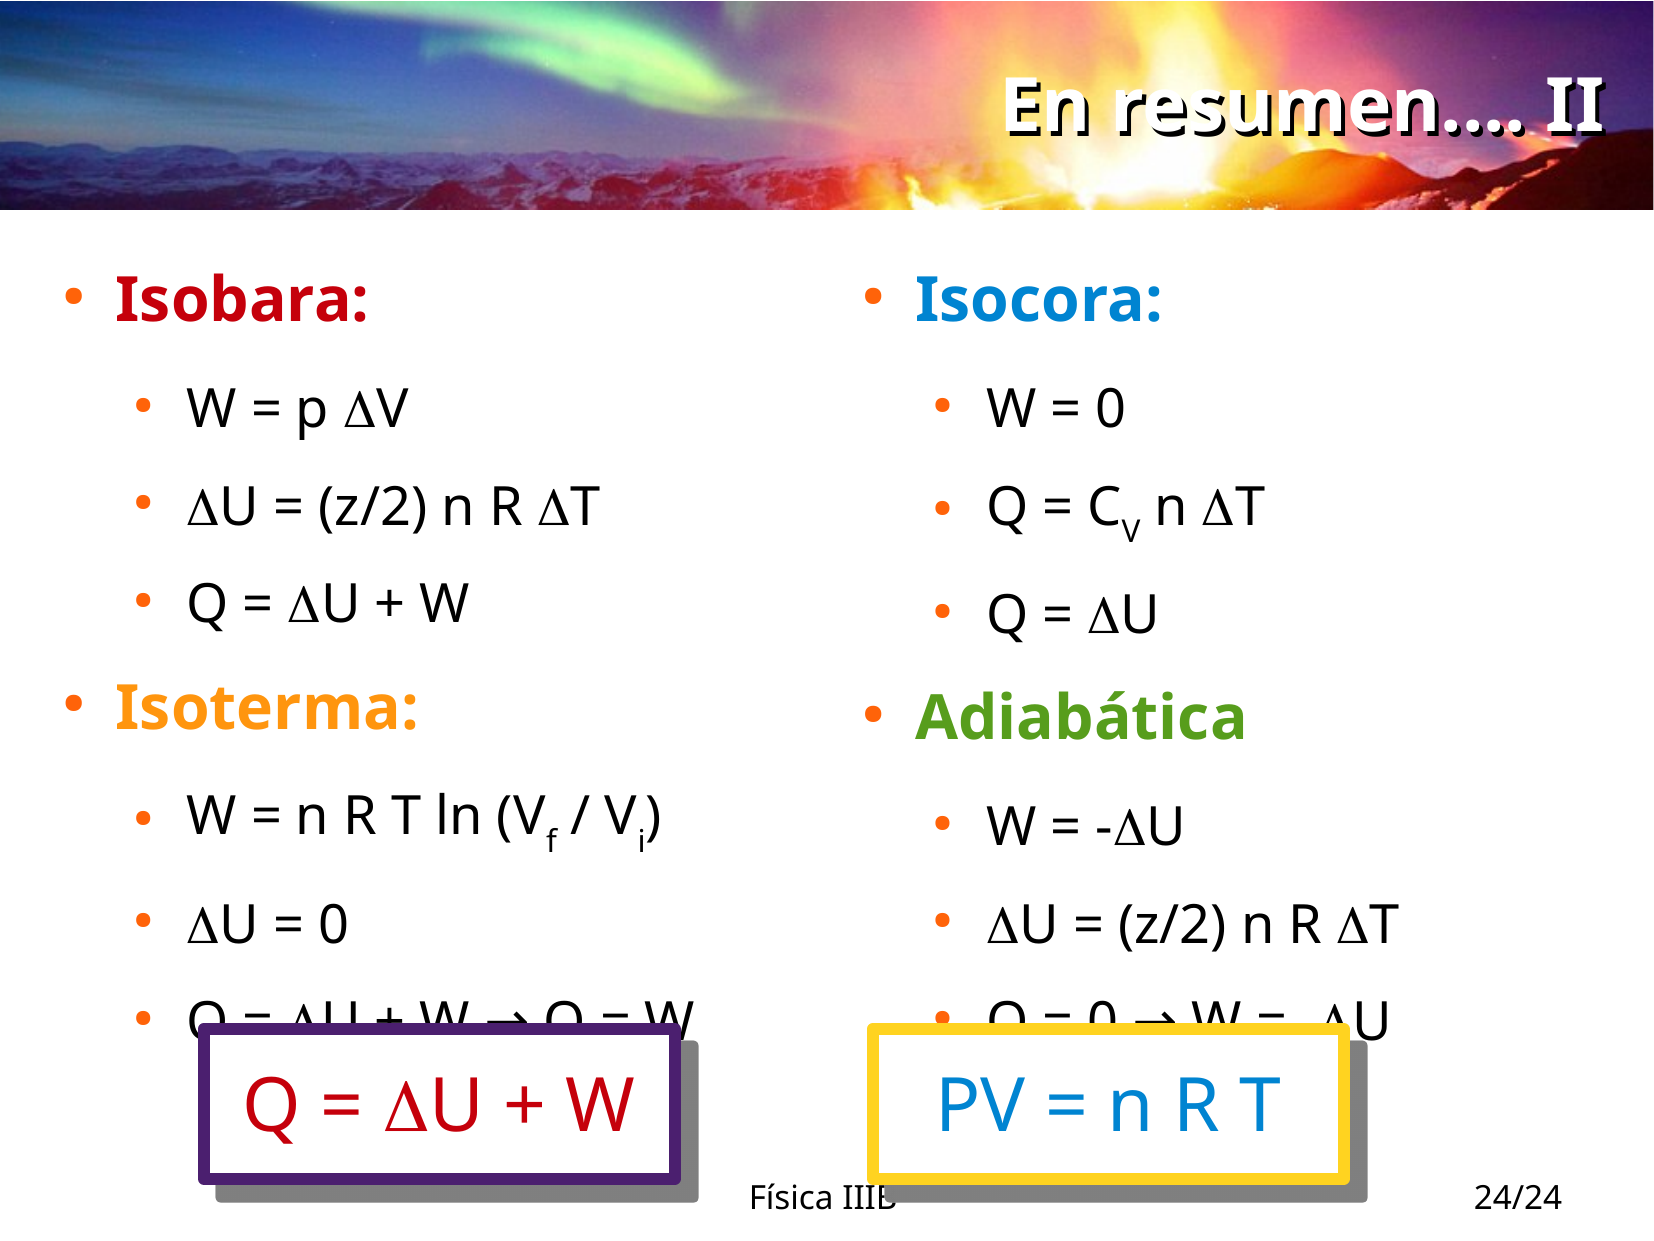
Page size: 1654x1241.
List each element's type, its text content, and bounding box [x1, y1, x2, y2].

list Isocora: W = 0 Q = CV n DT Q = DU Adiabática W = -DU DU = (z/2) n R DT Q = 0 → W = -DU [844, 255, 1606, 1156]
title En resumen.... II [45, 15, 1606, 191]
picture [0, 1, 1654, 210]
text_box PV = n R T [872, 1028, 1344, 1179]
list Isobara: W = p DV DU = (z/2) n R DT Q = DU + W Isoterma: W = n R T ln (Vf / Vi) DU = 0 Q = DU + W → Q = W [45, 255, 807, 1156]
text_box Q = DU + W [203, 1028, 675, 1179]
